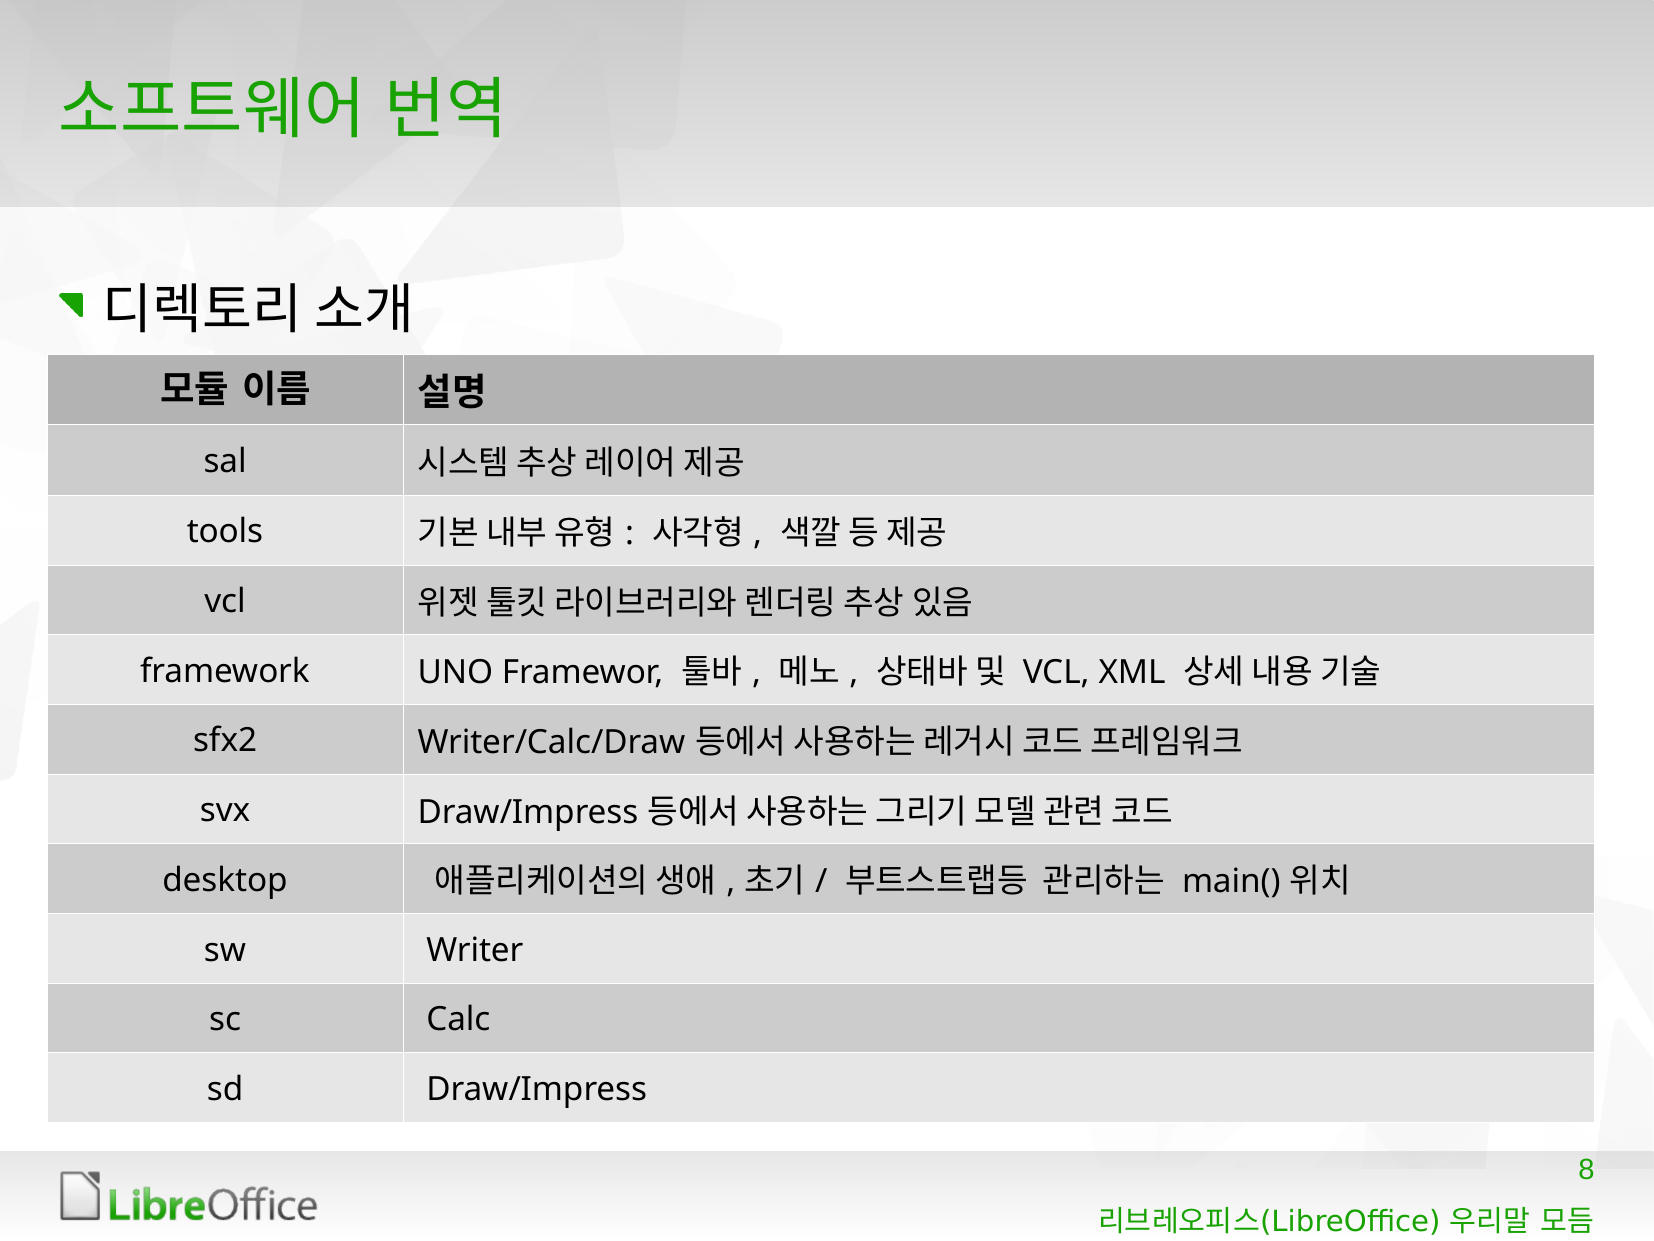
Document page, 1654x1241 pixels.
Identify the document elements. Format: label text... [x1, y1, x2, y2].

table_cell sfx2 [48, 705, 403, 774]
table_cell sw [48, 914, 403, 983]
table_cell svx [48, 775, 403, 843]
table_cell 기본 내부 유형: 사각형, 색깔 등 제공 [404, 496, 1594, 565]
table_cell Draw/Impress [404, 1053, 1594, 1122]
table_cell 애플리케이션의 생애,초기/ 부트스트랩등 관리하는 main()위치 [404, 844, 1594, 913]
title 소프트웨어 번역 [59, 29, 1595, 178]
table_cell sd [48, 1053, 403, 1122]
table_cell 시스템 추상 레이어 제공 [404, 425, 1594, 495]
picture [0, 0, 783, 931]
picture [915, 548, 1654, 1169]
table_cell Calc [404, 984, 1594, 1052]
table_cell UNO Framewor, 툴바, 메노, 상태바 및 VCL, XML 상세 내용 기술 [404, 635, 1594, 704]
table_cell tools [48, 496, 403, 565]
table_header 설명 [404, 355, 1594, 424]
table_cell 위젯 툴킷 라이브러리와 렌더링 추상 있음 [404, 566, 1594, 634]
table_cell framework [48, 635, 403, 704]
table_header 모듈 이름 [48, 355, 403, 424]
table_cell desktop [48, 844, 403, 913]
table_cell Writer/Calc/Draw등에서 사용하는 레거시 코드 프레임워크 [404, 705, 1594, 774]
table_cell Writer [404, 914, 1594, 983]
list 디렉토리 소개 [59, 265, 1595, 354]
table_cell Draw/Impress등에서 사용하는 그리기 모델 관련 코드 [404, 775, 1594, 843]
picture [1582, 1161, 1590, 1167]
picture [41, 1152, 337, 1240]
table_cell vcl [48, 566, 403, 634]
table_cell sal [48, 425, 403, 495]
table_cell sc [48, 984, 403, 1052]
